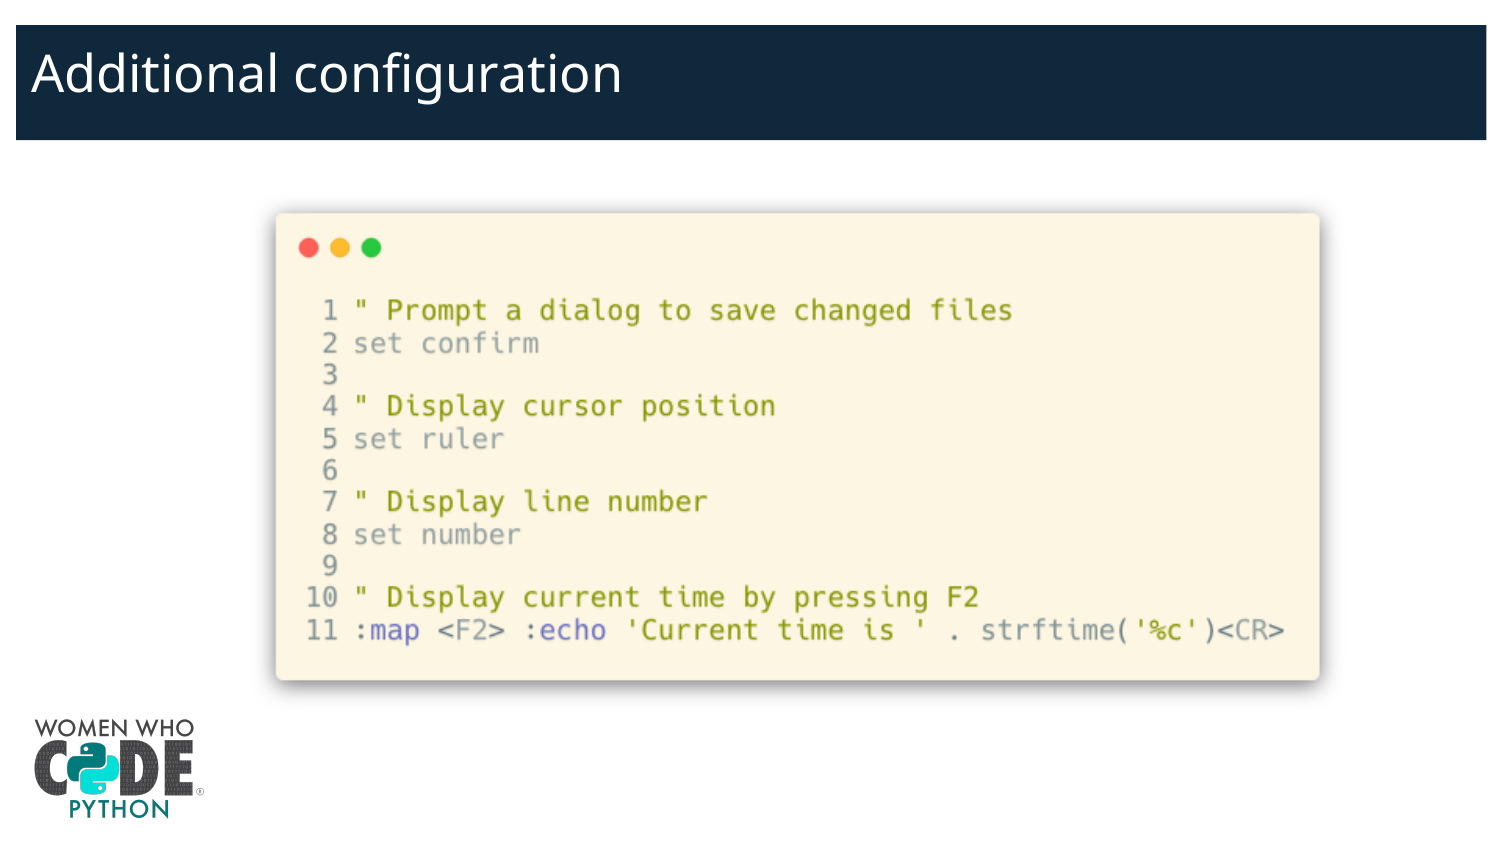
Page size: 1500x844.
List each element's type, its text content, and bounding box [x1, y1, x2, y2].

picture [19, 704, 213, 833]
picture [248, 179, 1348, 715]
text_box Additional configuration [16, 25, 1487, 141]
